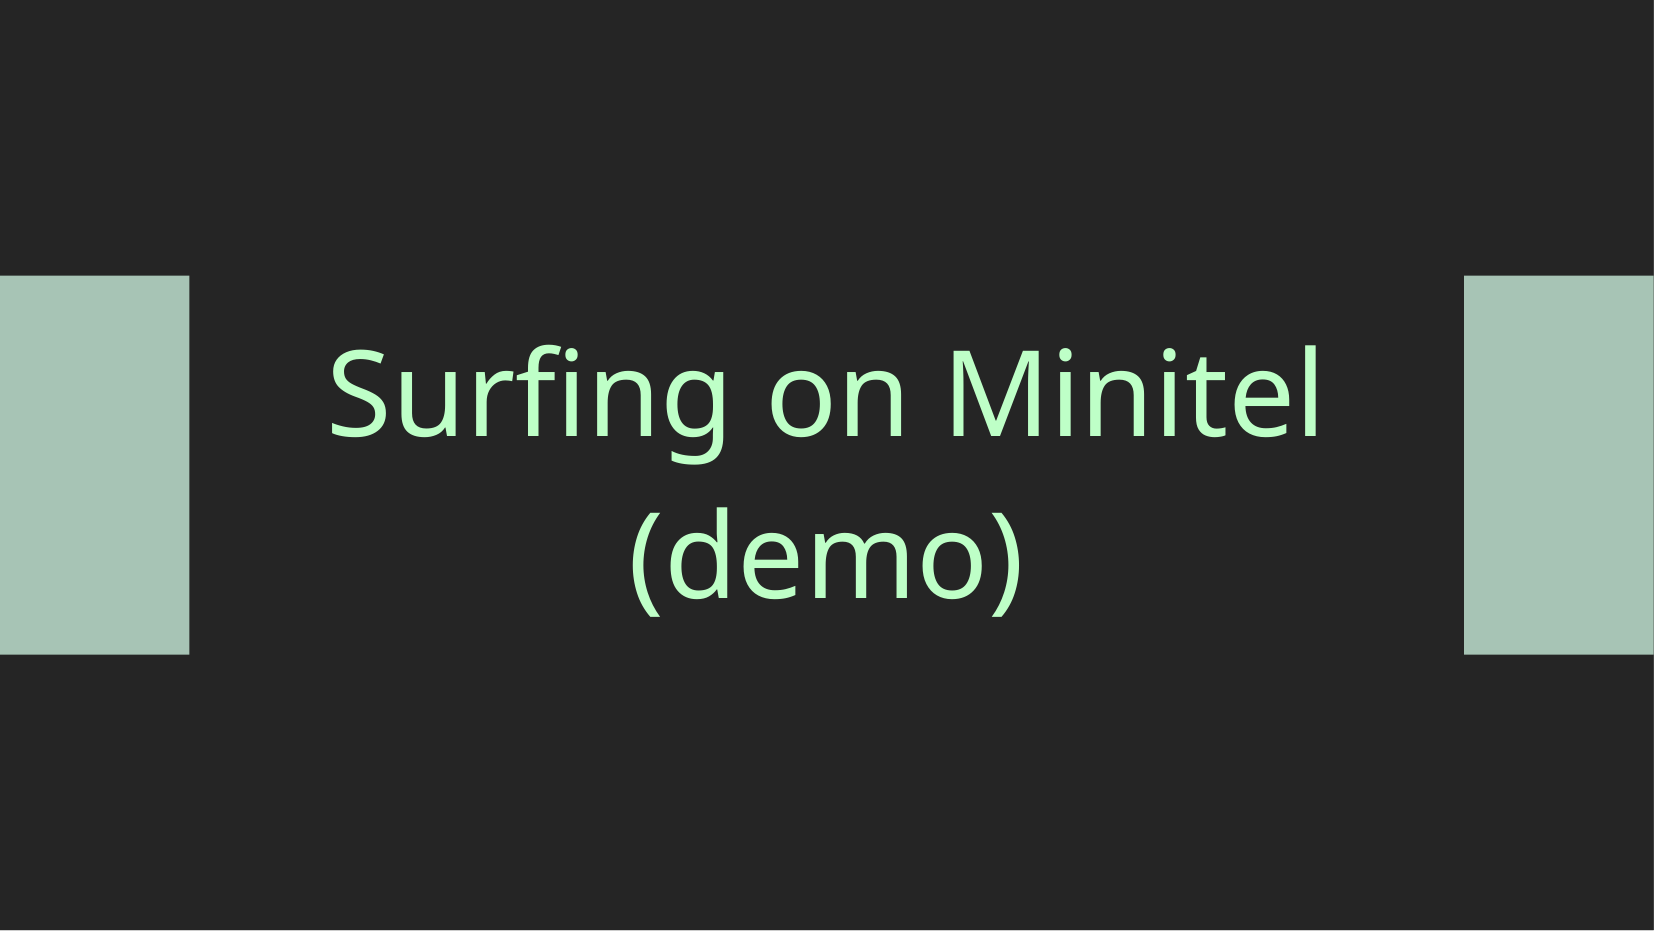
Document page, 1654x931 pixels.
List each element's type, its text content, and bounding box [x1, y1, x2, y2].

title Surfing on Minitel (demo) [194, 283, 1459, 659]
